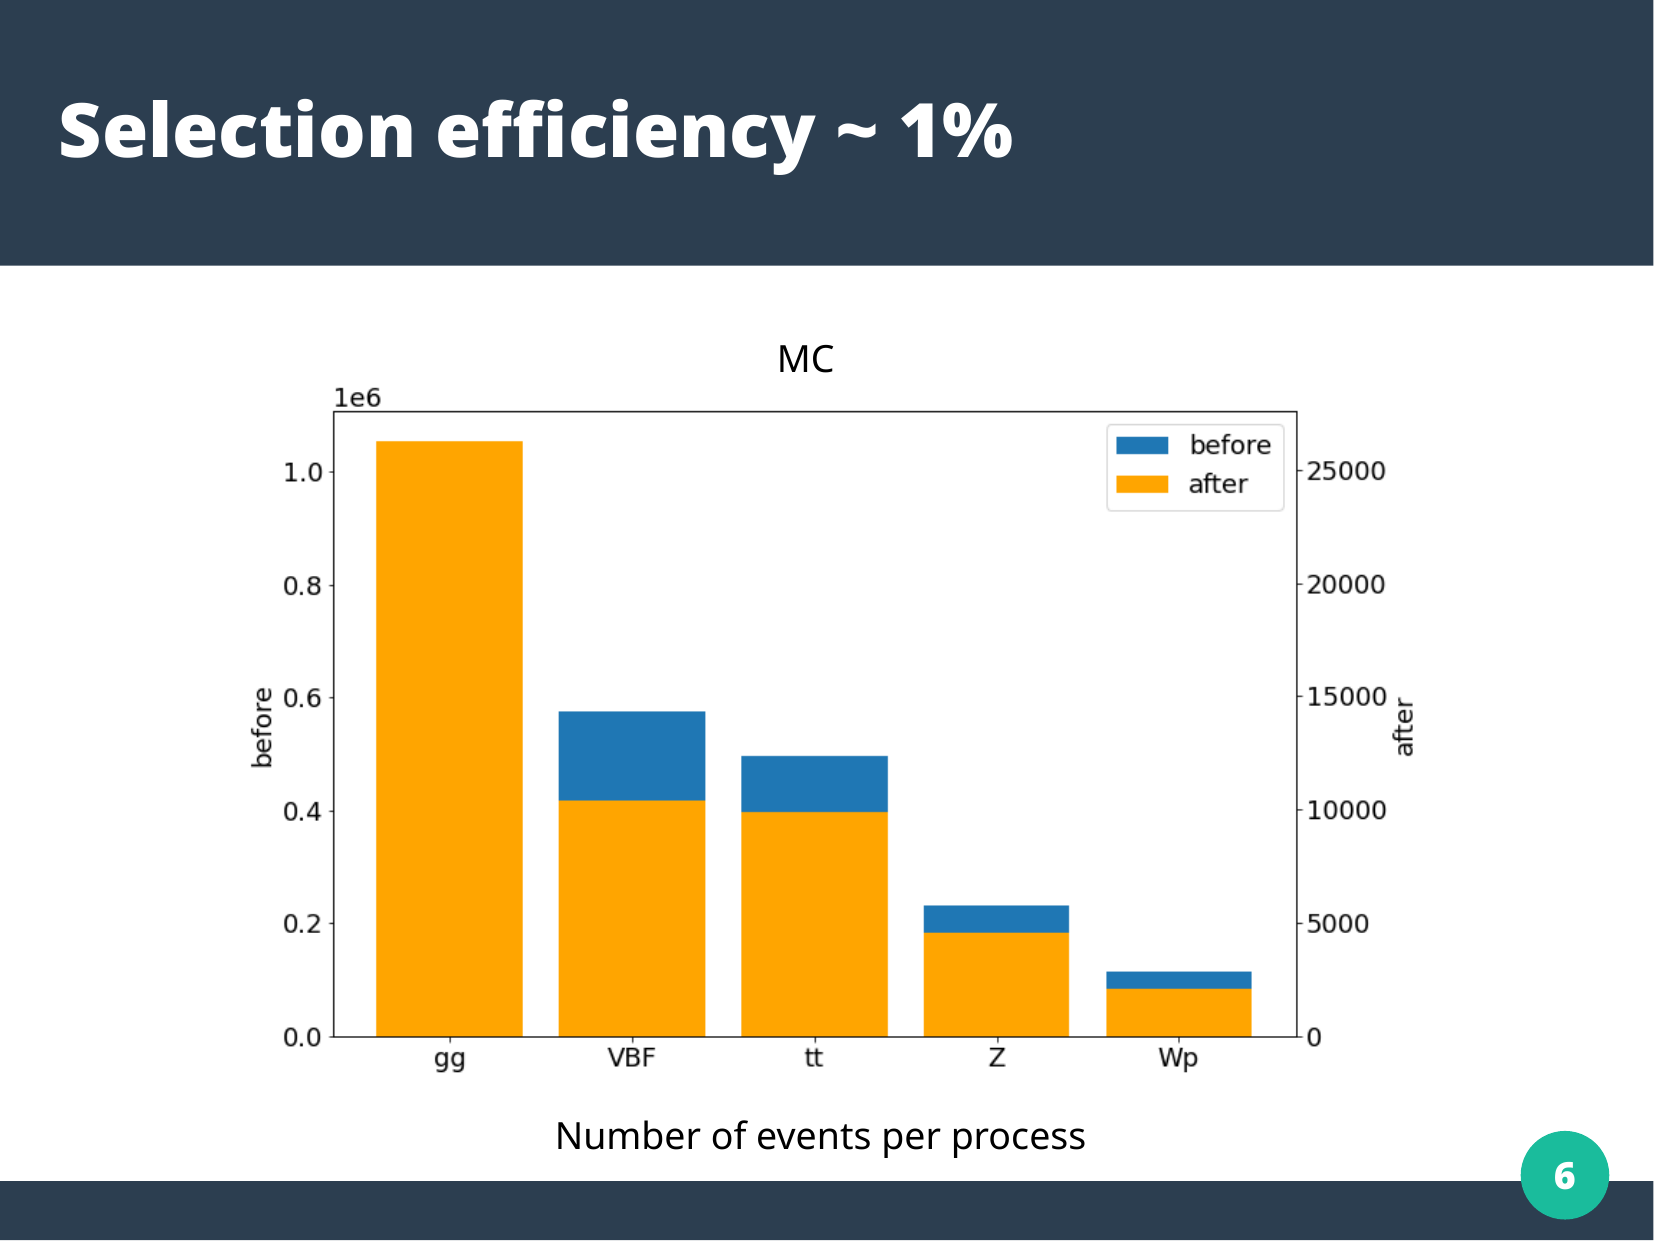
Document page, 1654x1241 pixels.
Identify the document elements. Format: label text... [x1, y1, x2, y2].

text_box MC [762, 324, 841, 387]
picture [1035, 1131, 1045, 1137]
text_box Number of events per process [540, 1101, 1035, 1165]
title Selection efficiency ~ 1% [59, 49, 1595, 207]
picture [178, 312, 1420, 1141]
